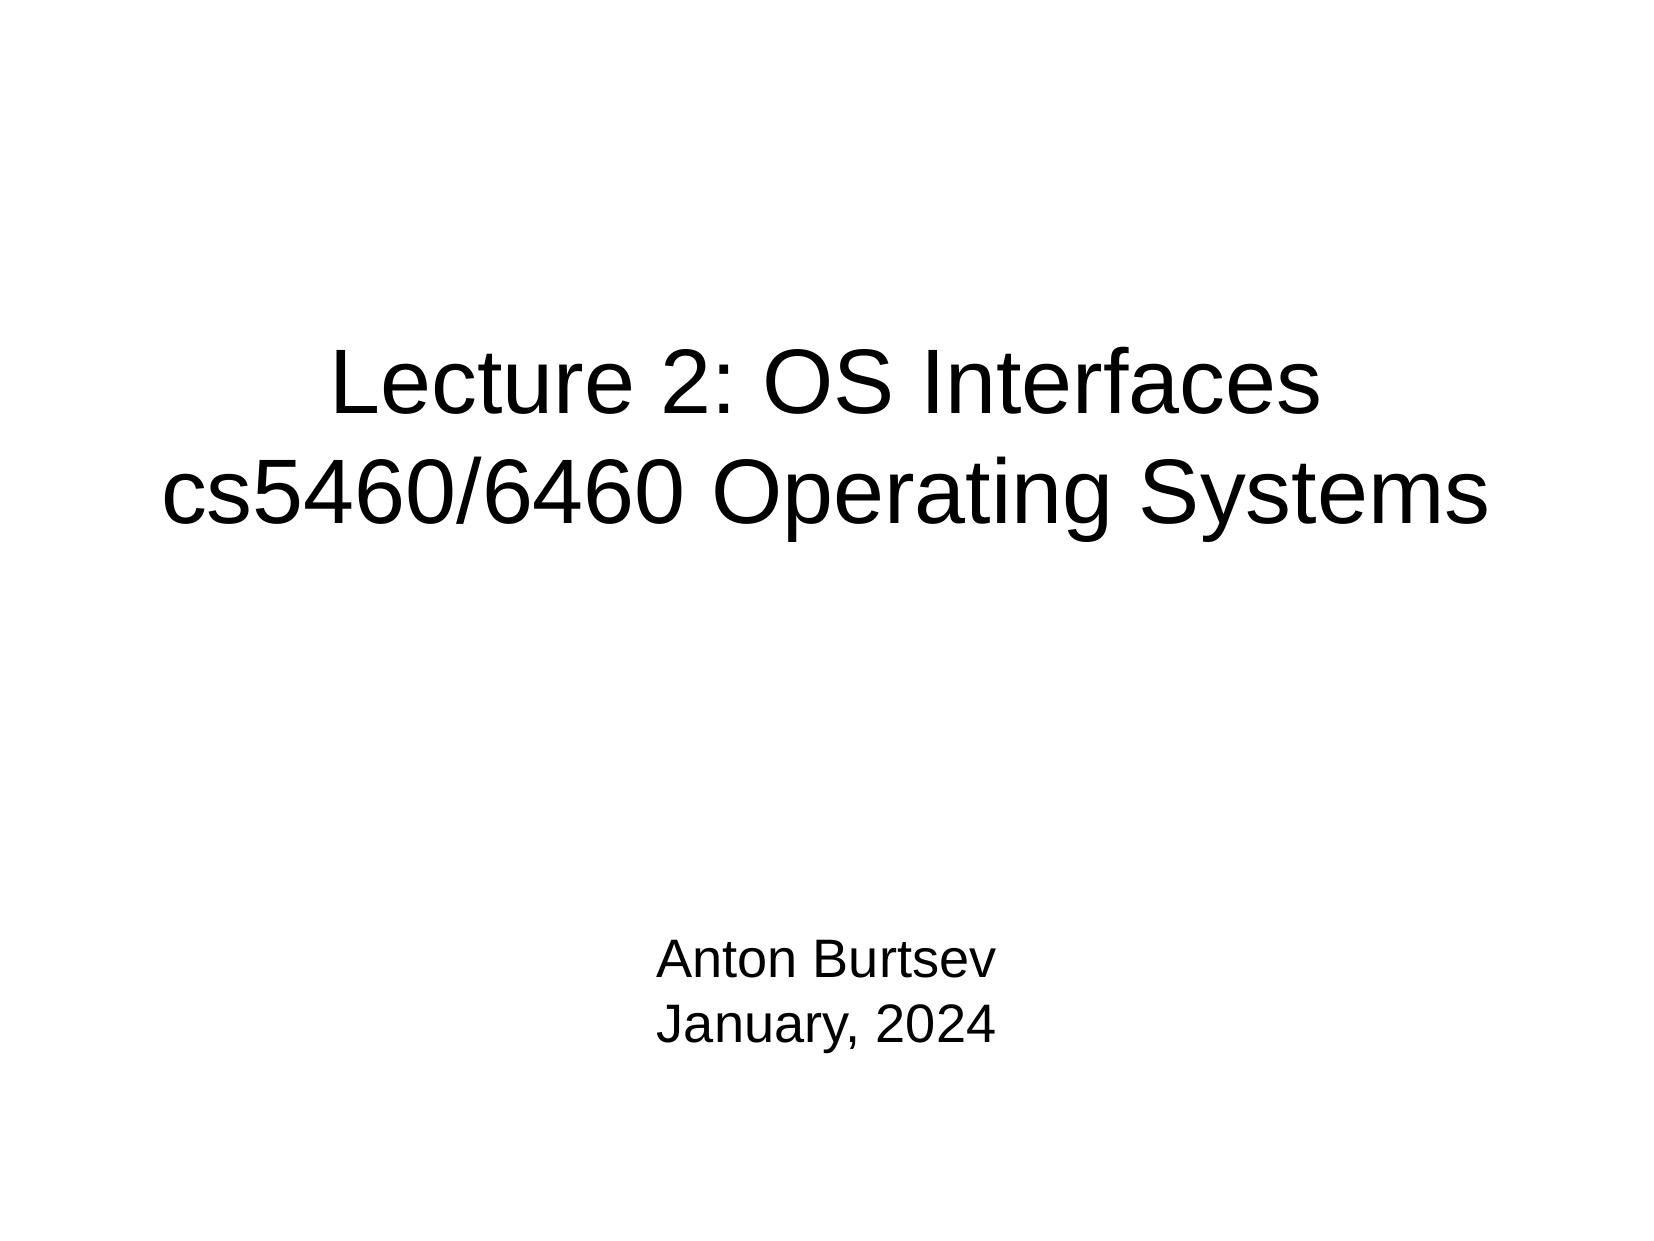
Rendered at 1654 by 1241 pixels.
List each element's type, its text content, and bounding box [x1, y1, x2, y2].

subtitle Anton Burtsev January, 2024 [82, 637, 1571, 1109]
title Lecture 2: OS Interfaces cs5460/6460 Operating Systems [82, 113, 1571, 637]
